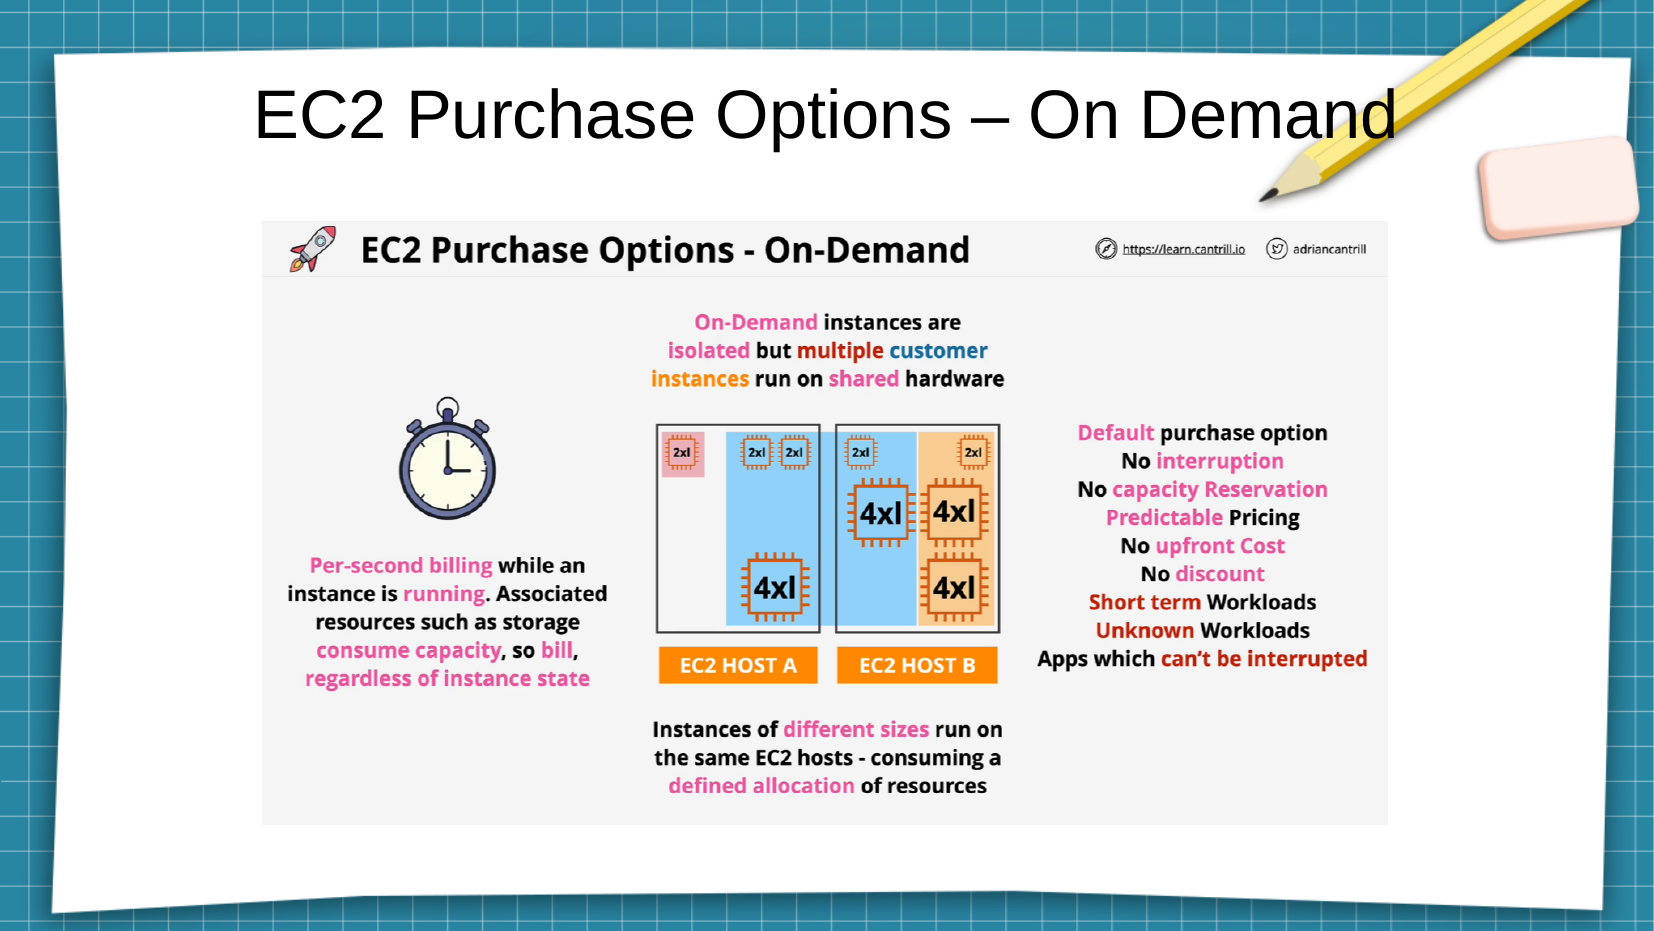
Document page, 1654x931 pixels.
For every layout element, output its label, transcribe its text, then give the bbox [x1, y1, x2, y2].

picture [0, 0, 1654, 931]
title EC2 Purchase Options – On Demand [82, 37, 1571, 193]
